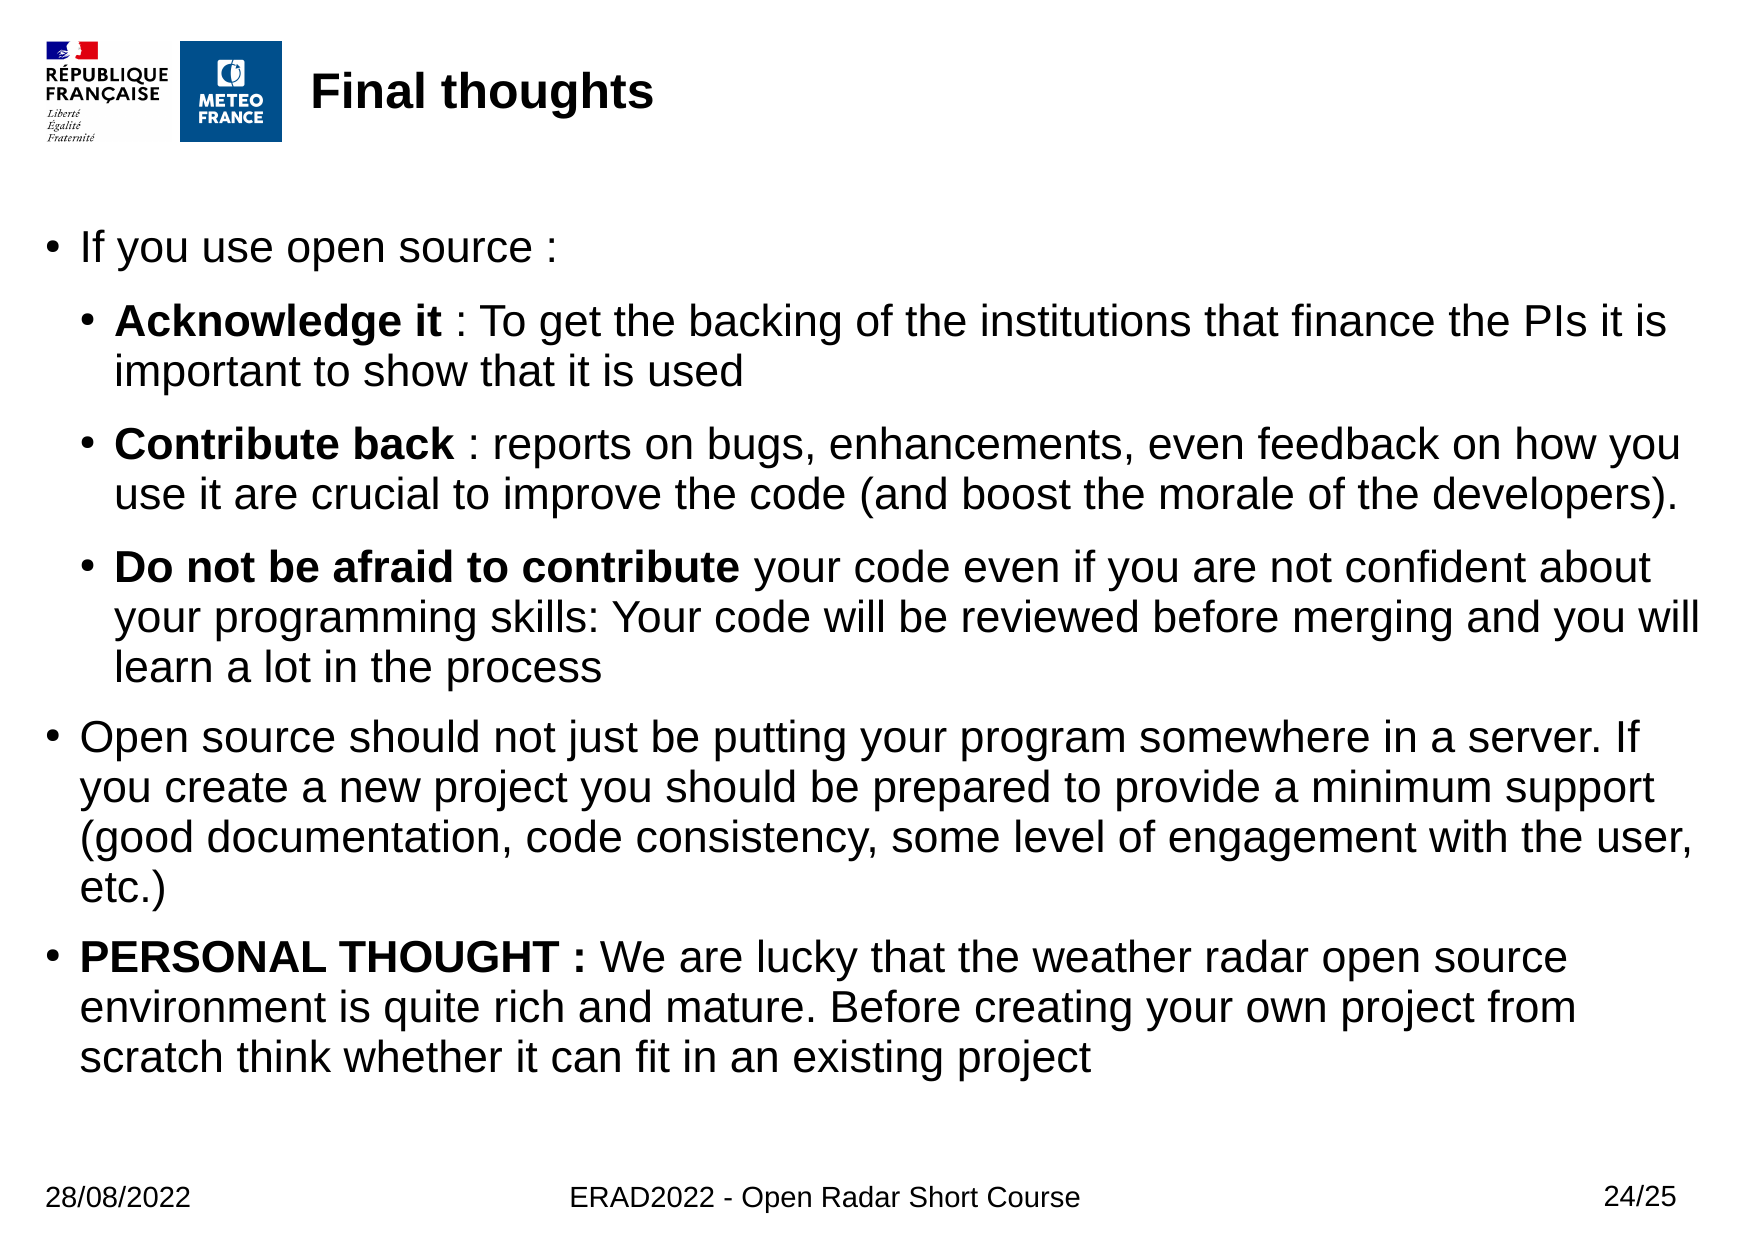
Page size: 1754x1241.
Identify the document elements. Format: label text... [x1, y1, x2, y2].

picture [46, 41, 172, 142]
list If you use open source : Acknowledge it : To get the backing of the institutions that finance the PIs it is important to show that it is used Contribute back : reports on bugs, enhancements, even feedback on how you use it are crucial to improve the code (and boost the morale of the developers). Do not be afraid to contribute your code even if you are not confident about your programming skills: Your code will be reviewed before merging and you will learn a lot in the process Open source should not just be putting your program somewhere in a server. If you create a new project you should be prepared to provide a minimum support (good documentation, code consistency, some level of engagement with the user, etc.) PERSONAL THOUGHT : We are lucky that the weather radar open source environment is quite rich and mature. Before creating your own project from scratch think whether it can fit in an existing project [44, 222, 1712, 1118]
picture [180, 41, 282, 142]
title Final thoughts [310, 40, 1697, 142]
